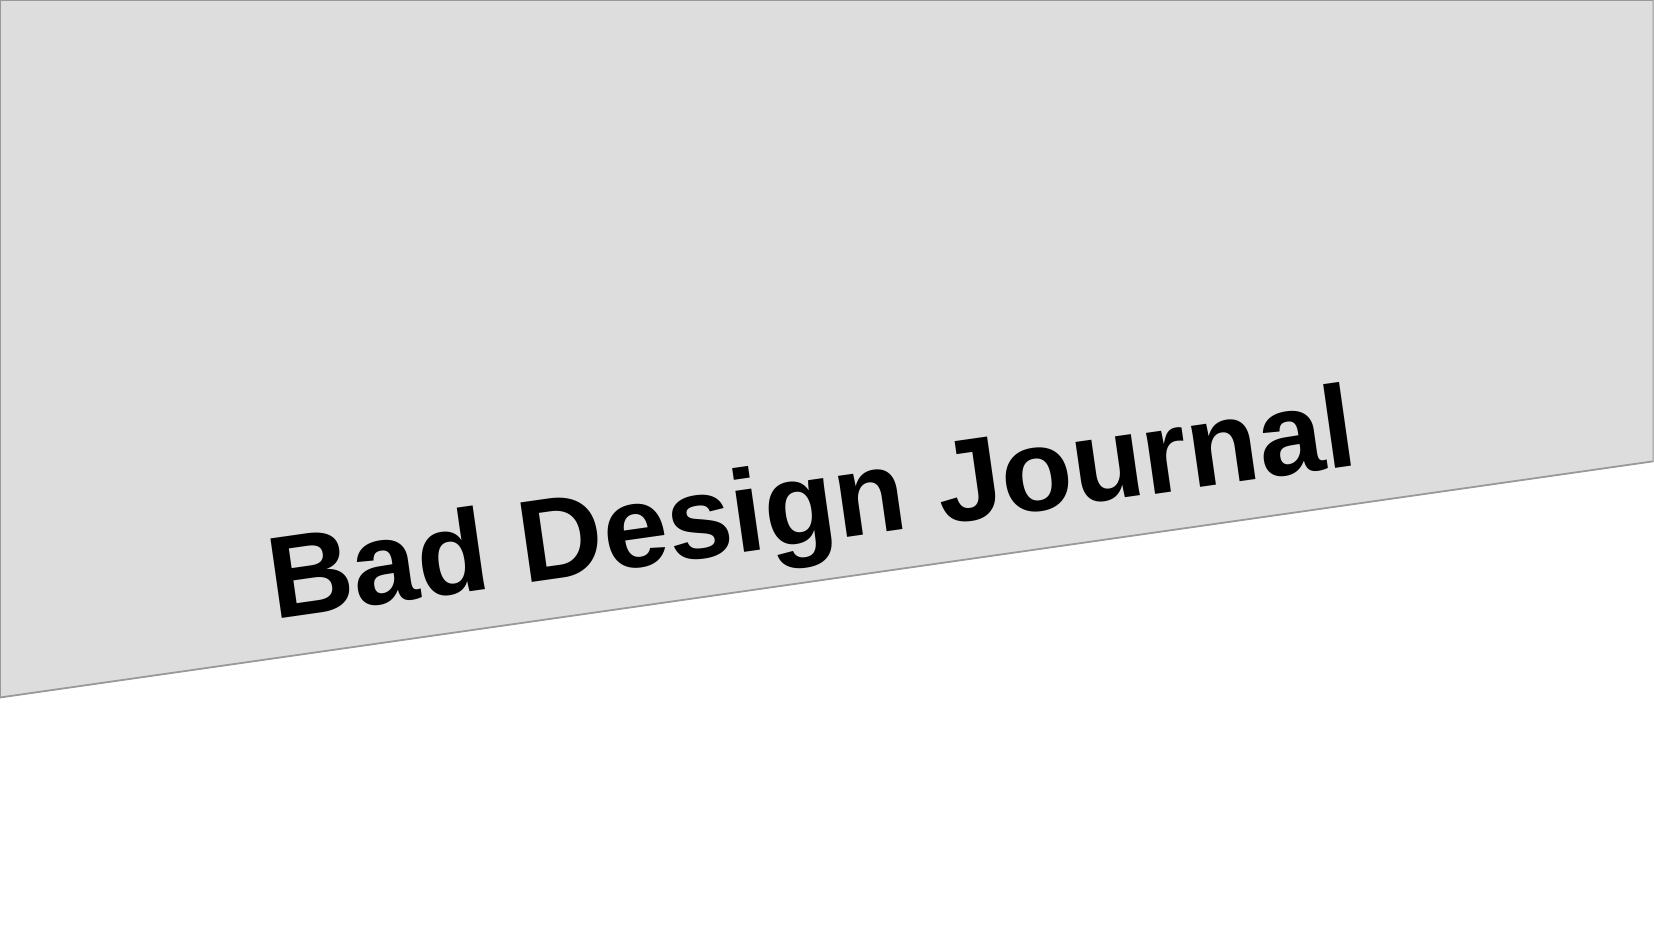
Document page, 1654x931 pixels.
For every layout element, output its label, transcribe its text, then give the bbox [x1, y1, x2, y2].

text_box [100, 478, 1546, 782]
title Bad Design Journal [62, 267, 1562, 737]
